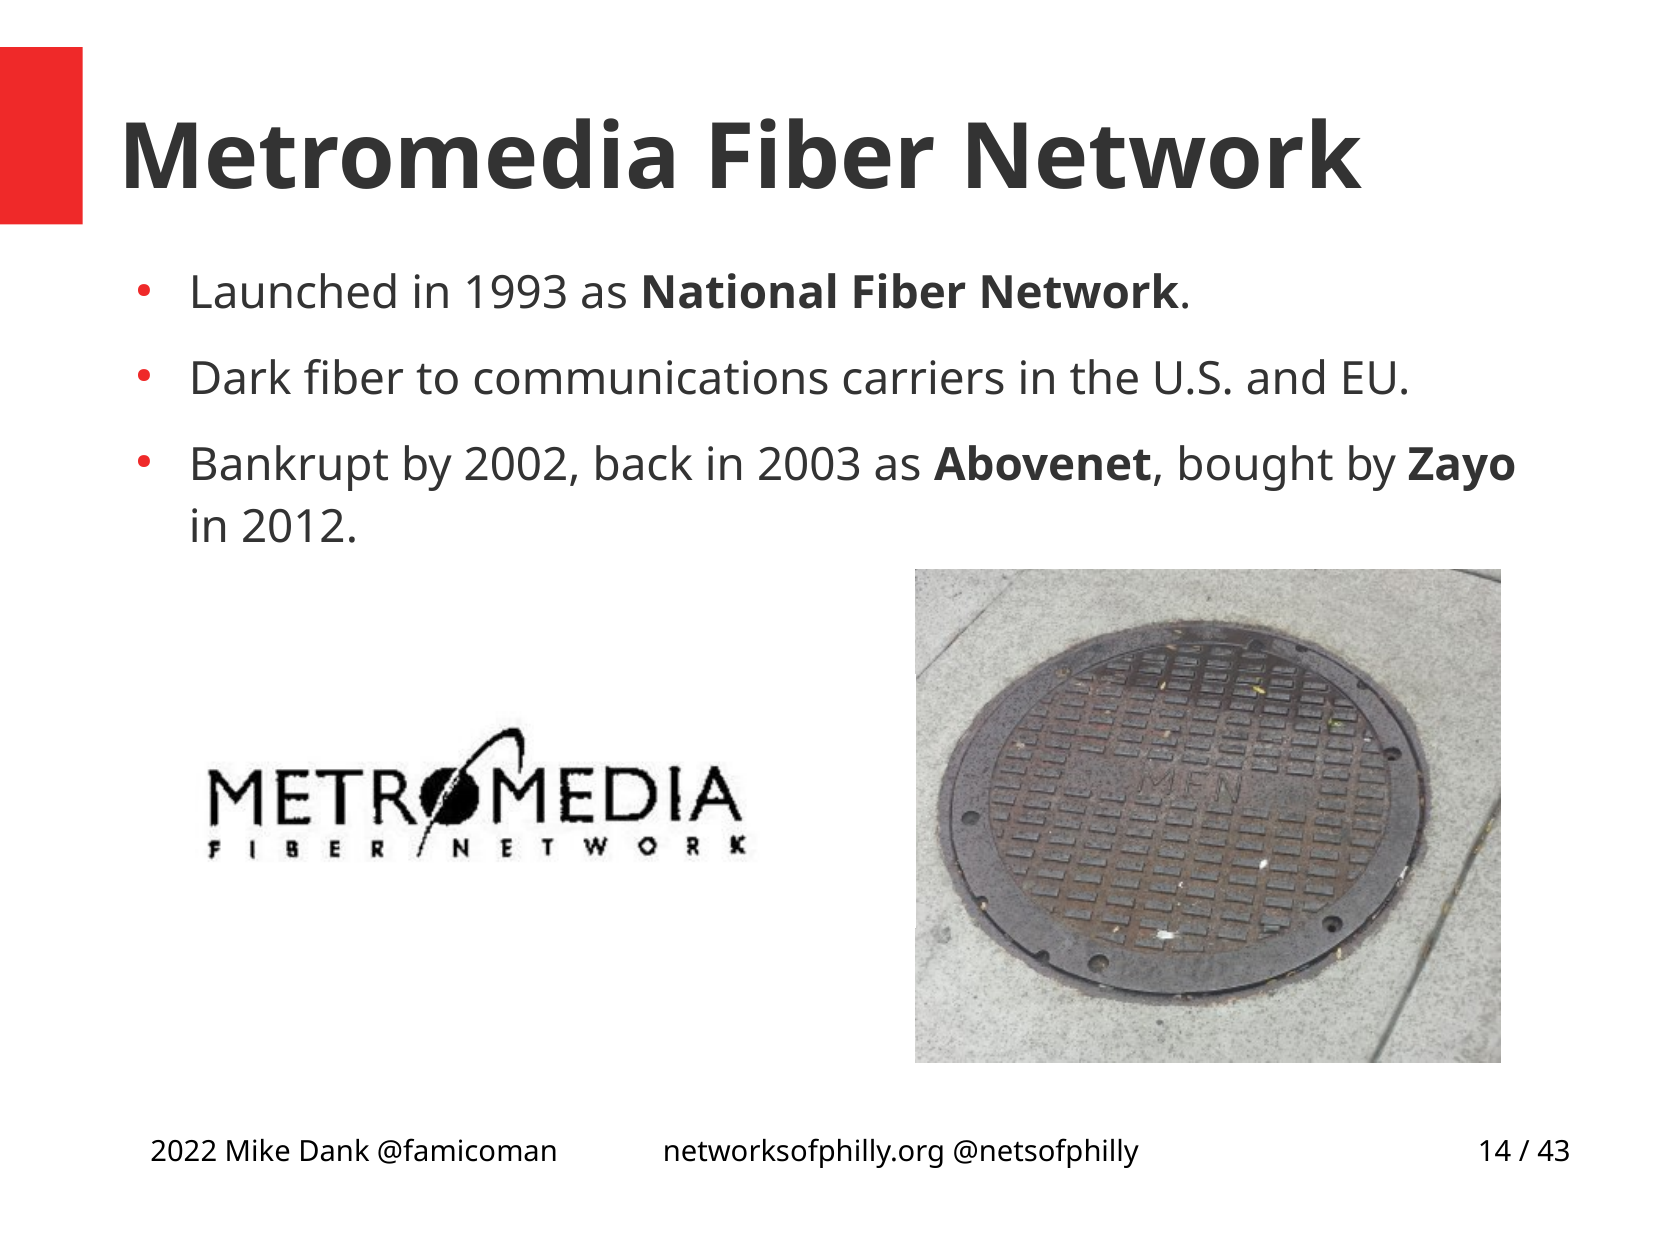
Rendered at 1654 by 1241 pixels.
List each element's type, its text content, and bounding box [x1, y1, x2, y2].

title Metromedia Fiber Network [118, 49, 1571, 257]
picture [133, 569, 1501, 1063]
list Launched in 1993 as National Fiber Network. Dark fiber to communications carriers in the U.S. and EU. Bankrupt by 2002, back in 2003 as Abovenet, bought by Zayo in 2012. [118, 259, 1536, 980]
